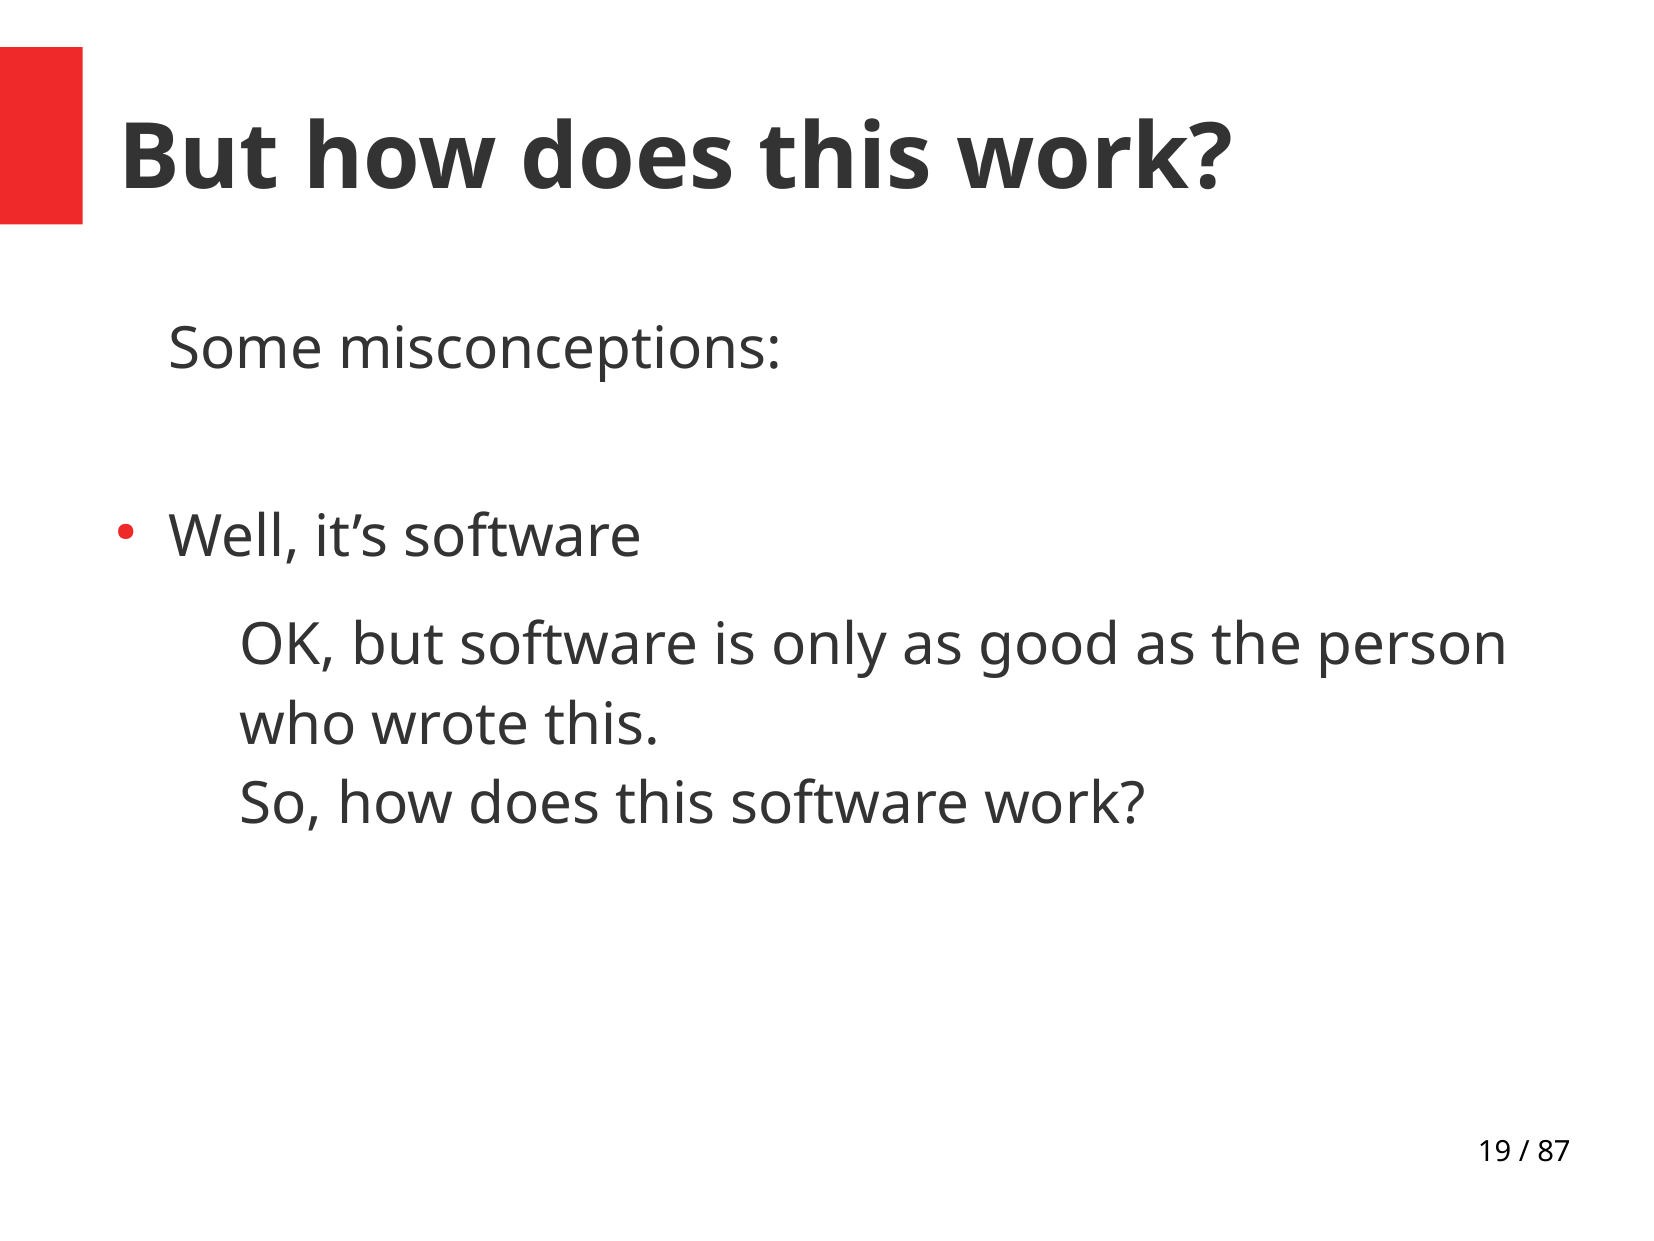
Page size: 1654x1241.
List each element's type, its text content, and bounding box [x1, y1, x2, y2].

text_box [813, 603, 849, 642]
title But how does this work? [118, 49, 1571, 257]
list Some misconceptions: Well, it’s software OK, but software is only as good as the person who wrote this. So, how does this software work? [97, 305, 1516, 1131]
